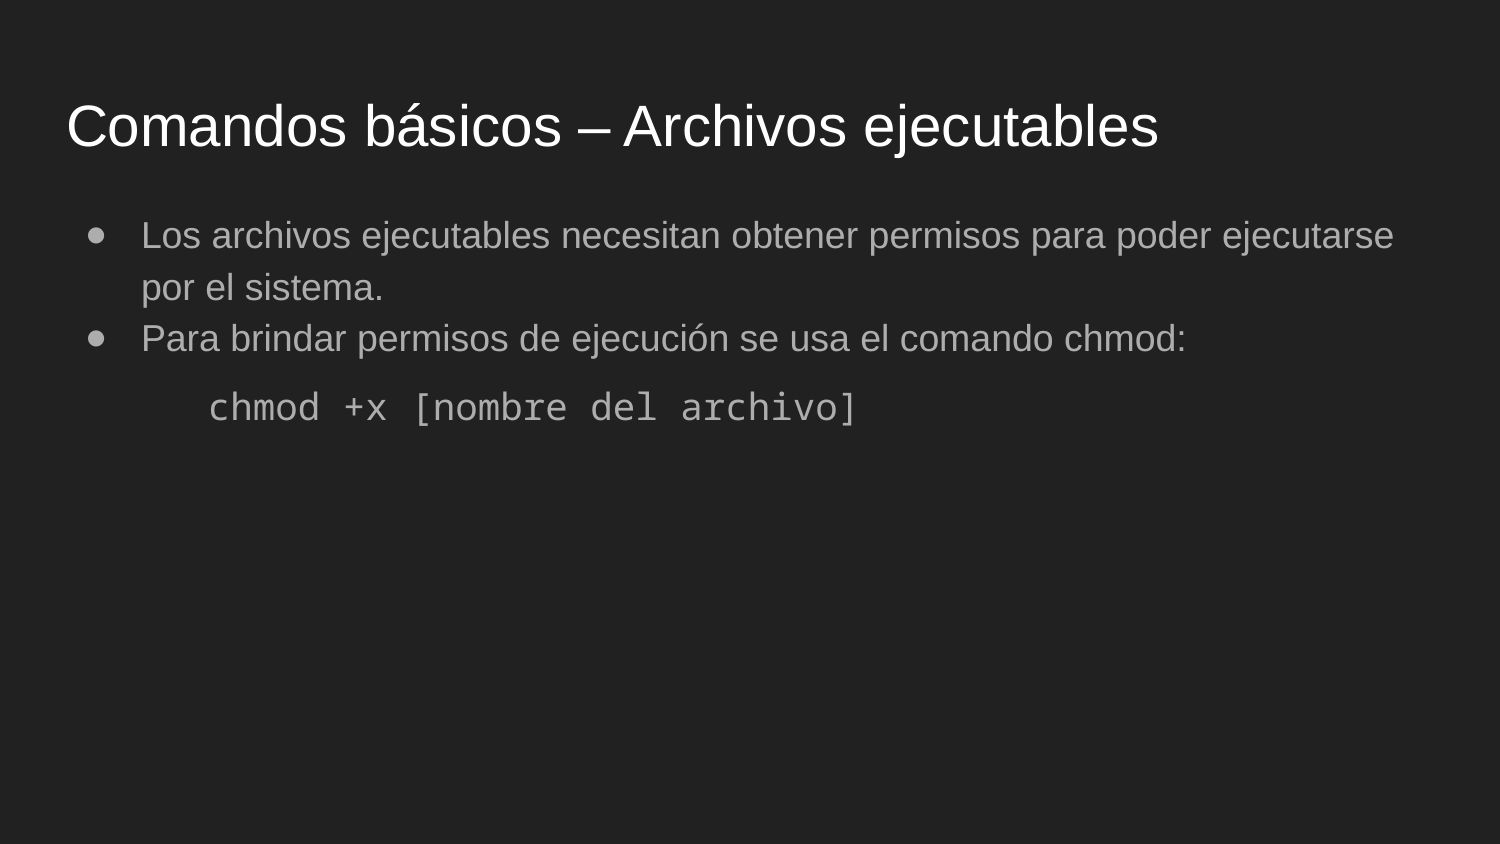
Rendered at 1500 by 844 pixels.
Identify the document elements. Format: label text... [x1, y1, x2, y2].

list Los archivos ejecutables necesitan obtener permisos para poder ejecutarse por el sistema. Para brindar permisos de ejecución se usa el comando chmod: chmod +x [nombre del archivo] [51, 189, 1449, 750]
title Comandos básicos – Archivos ejecutables [51, 72, 1449, 167]
